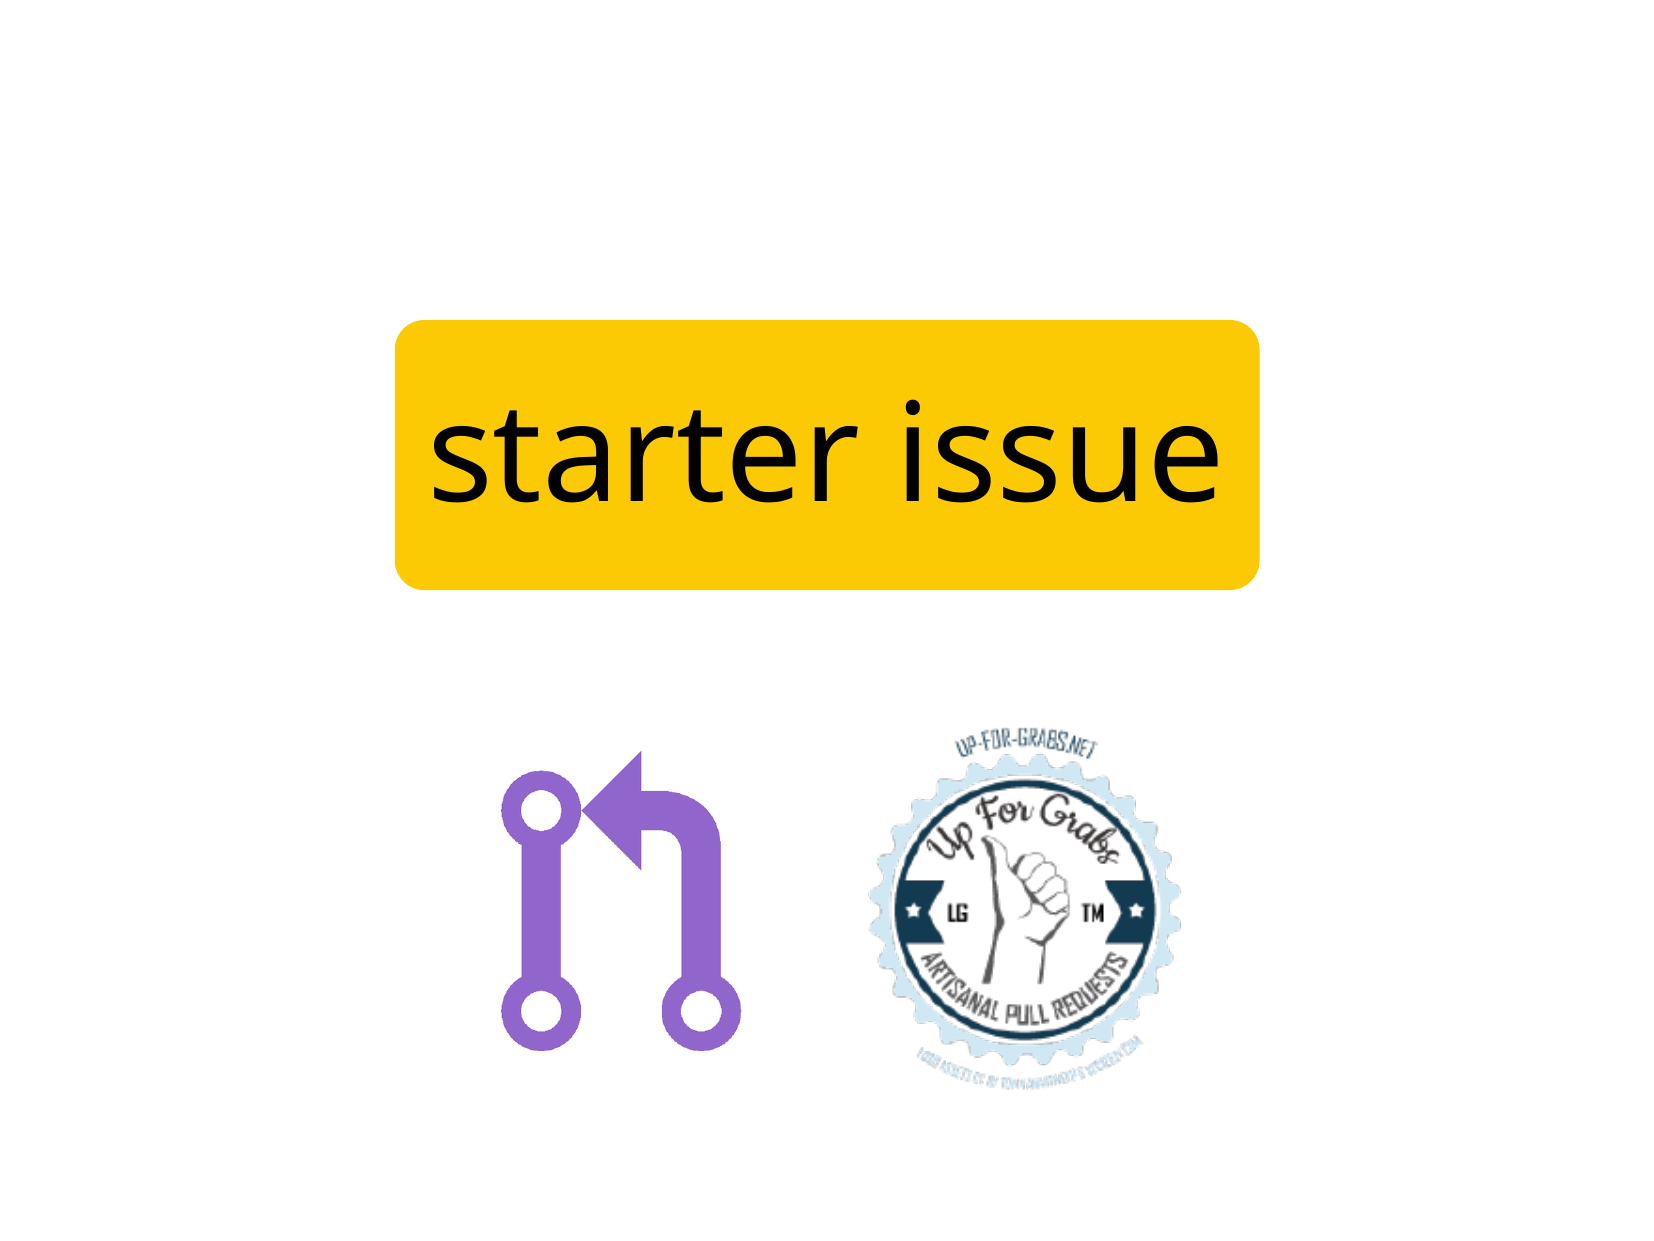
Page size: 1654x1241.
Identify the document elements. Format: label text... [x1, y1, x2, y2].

text_box [394, 552, 1260, 591]
text_box [395, 320, 1259, 344]
title starter issue [82, 344, 1571, 552]
picture [471, 750, 771, 1051]
picture [837, 723, 1213, 1099]
